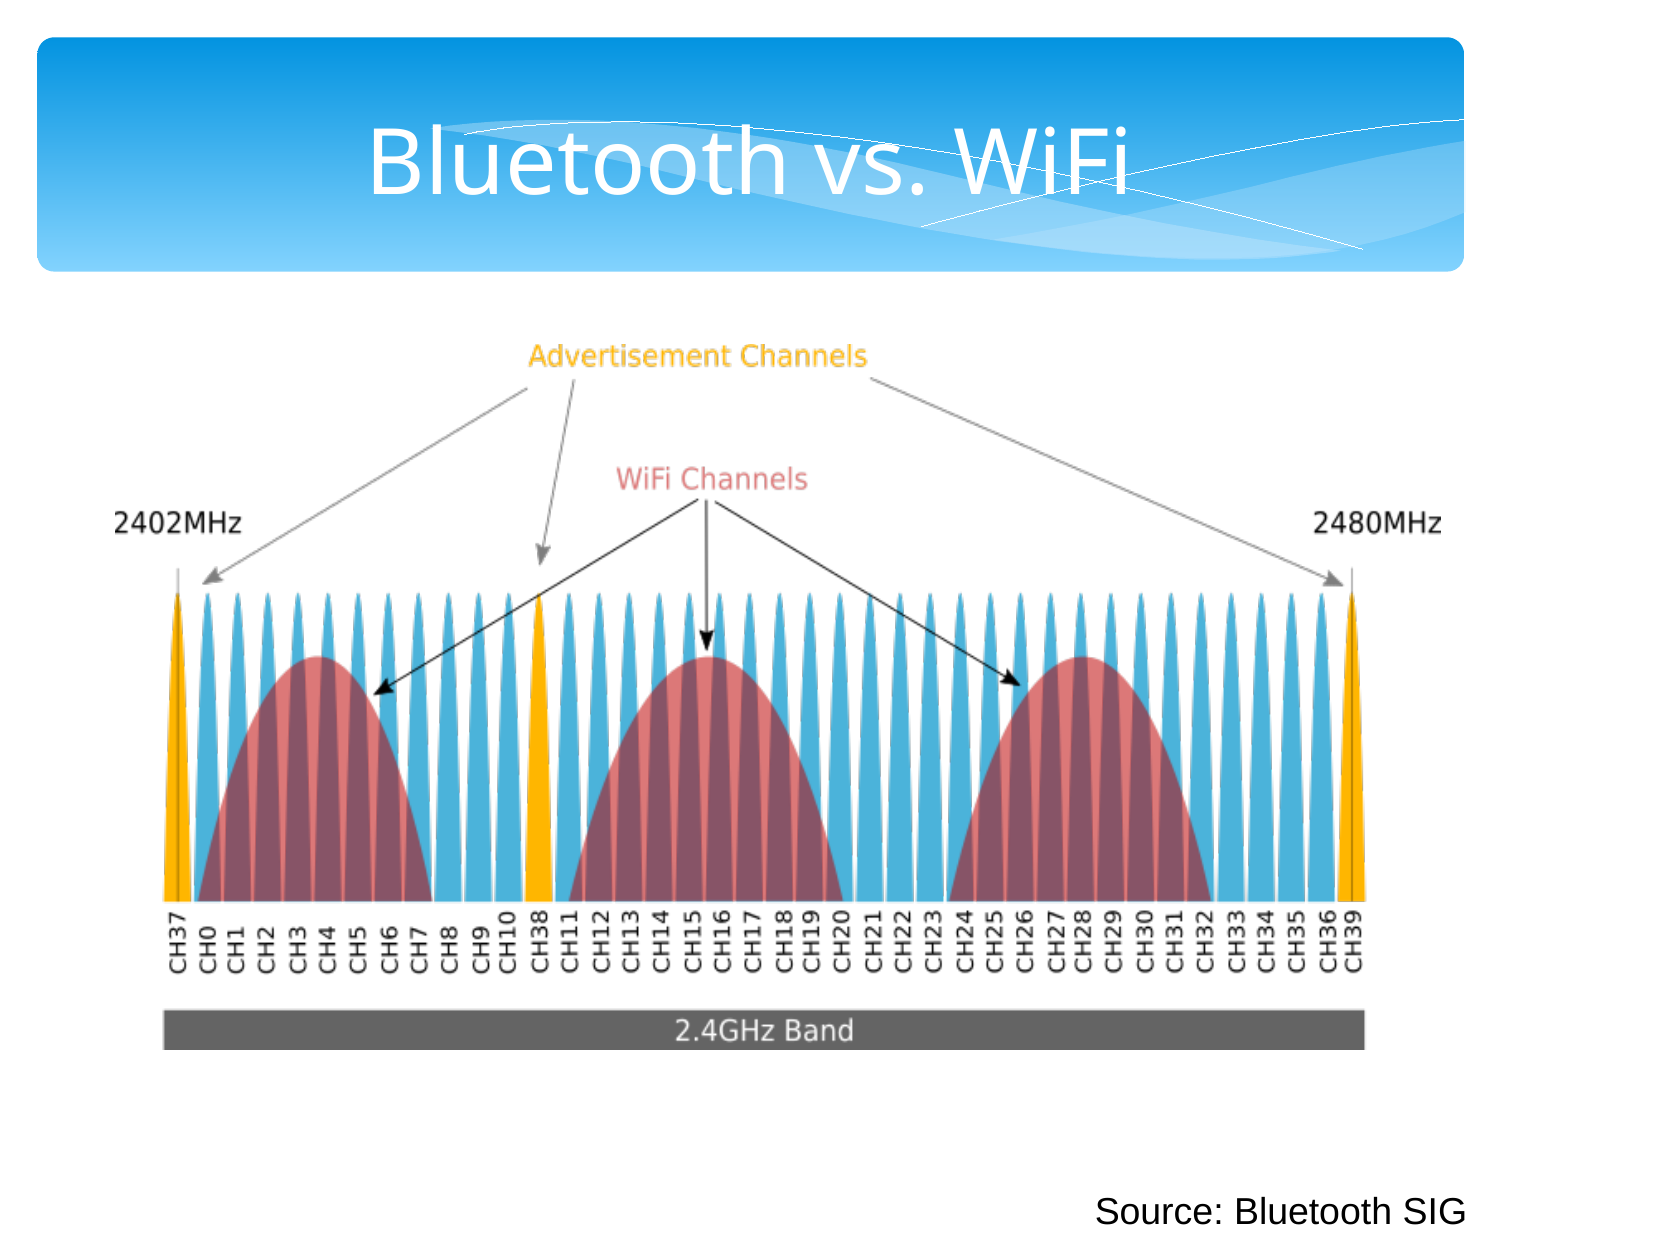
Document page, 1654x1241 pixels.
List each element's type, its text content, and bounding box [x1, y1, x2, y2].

picture [115, 344, 1441, 1051]
title Bluetooth vs. WiFi [74, 55, 1425, 261]
text_box Source: Bluetooth SIG [1080, 1183, 1501, 1241]
